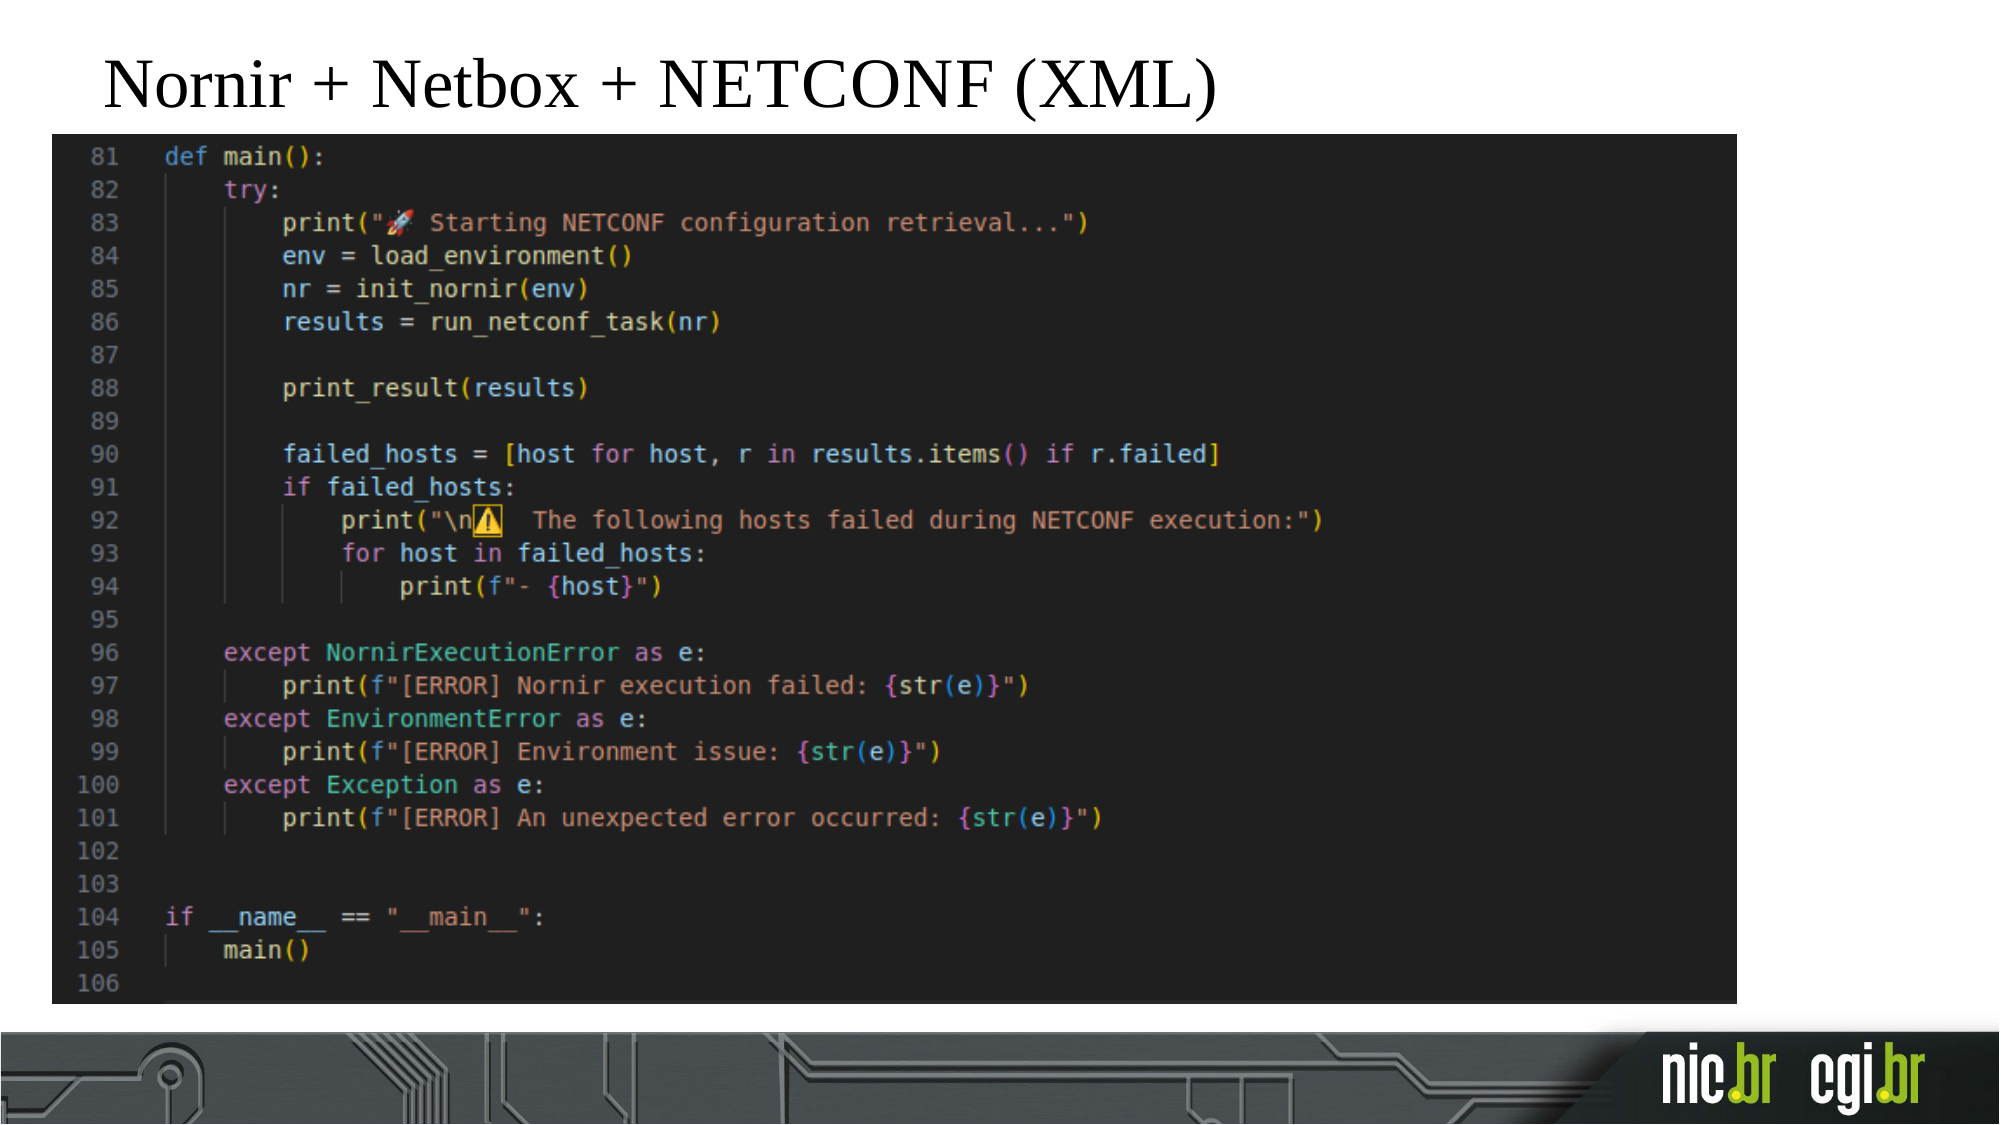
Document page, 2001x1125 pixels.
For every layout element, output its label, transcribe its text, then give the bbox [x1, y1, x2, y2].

picture [0, 0, 1999, 1124]
title Nornir + Netbox + NETCONF (XML) [78, 36, 1923, 122]
